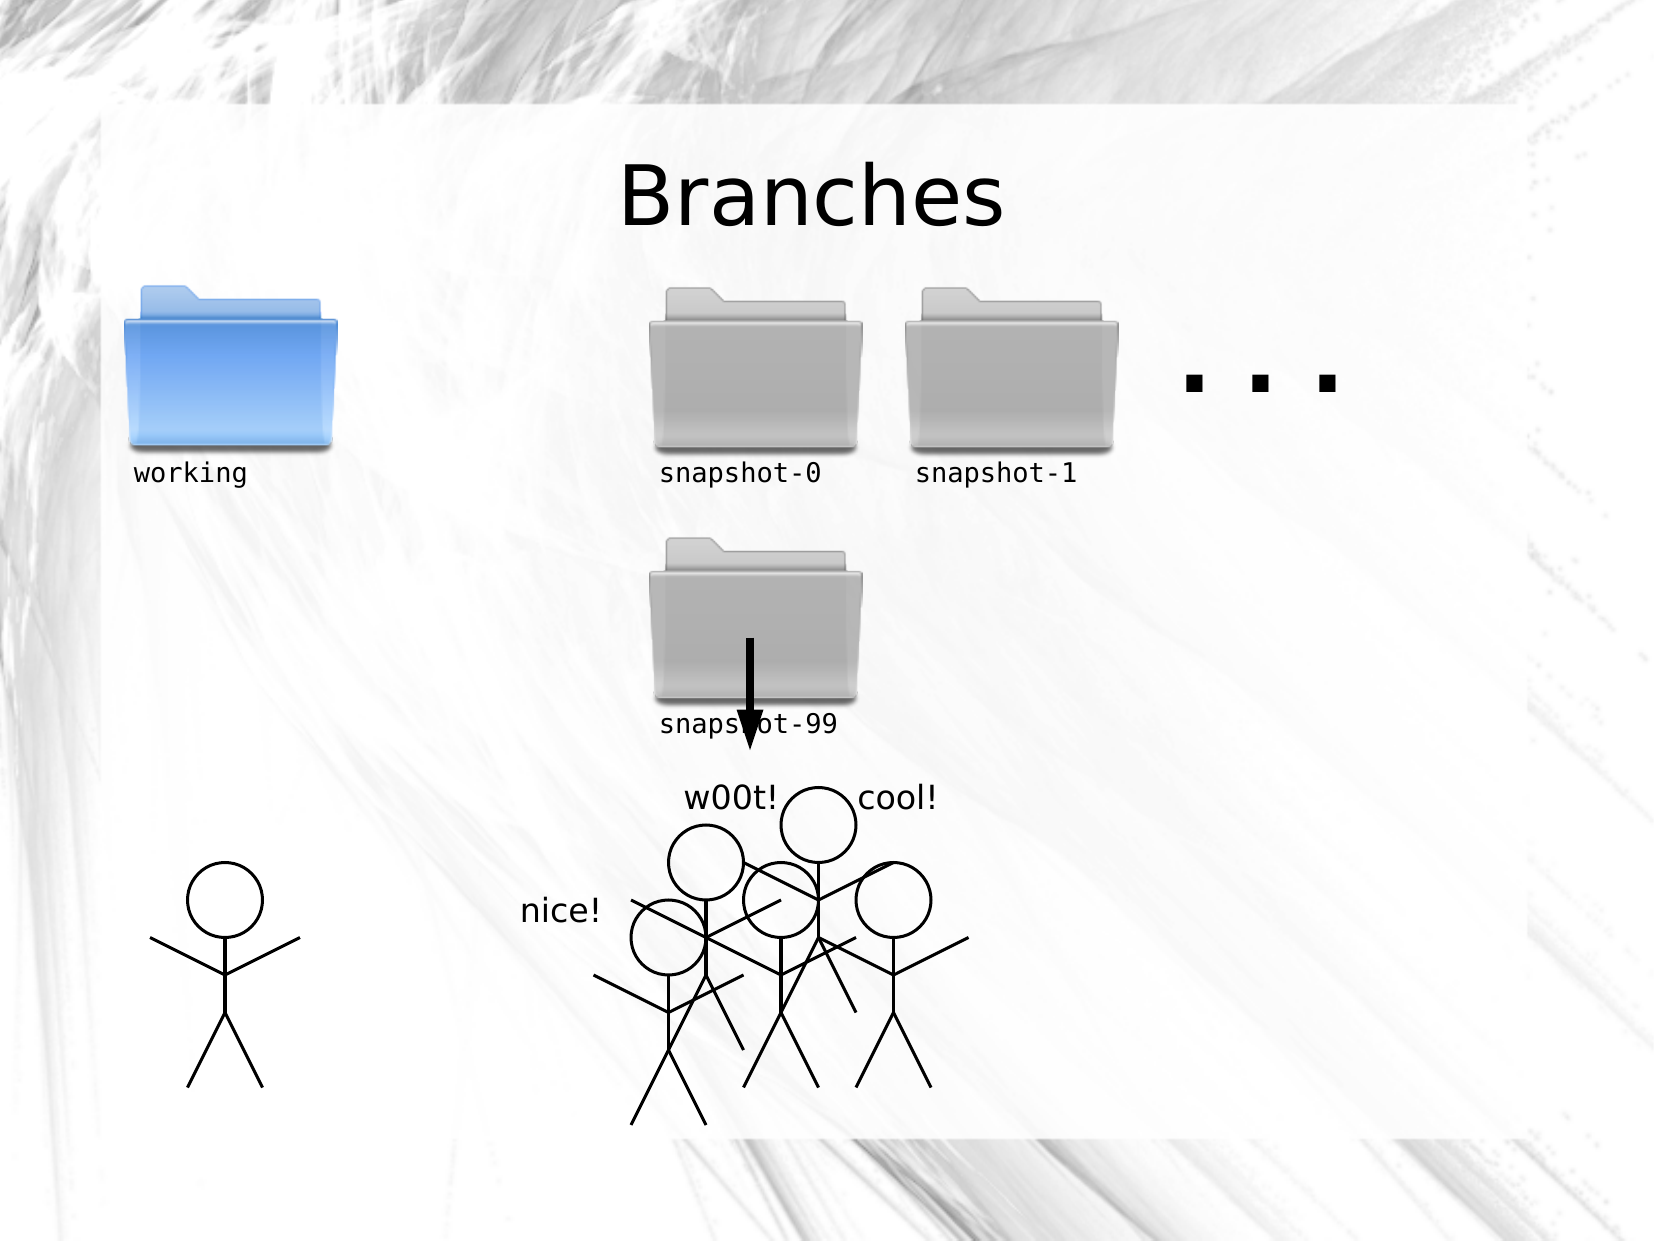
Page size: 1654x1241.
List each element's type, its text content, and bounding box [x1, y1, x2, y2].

picture [0, 0, 1654, 1241]
text_box working [119, 450, 263, 497]
text_box snapshot-0 [644, 450, 837, 497]
text_box snapshot-99 [644, 700, 748, 747]
text_box w00t! [668, 771, 795, 826]
text_box . . . [1162, 300, 1361, 497]
text_box nice! [505, 884, 618, 938]
text_box snapshot-1 [900, 450, 1093, 497]
title Branches [118, 112, 1506, 281]
text_box snapshot-99 [752, 700, 853, 747]
text_box cool! [842, 771, 954, 826]
